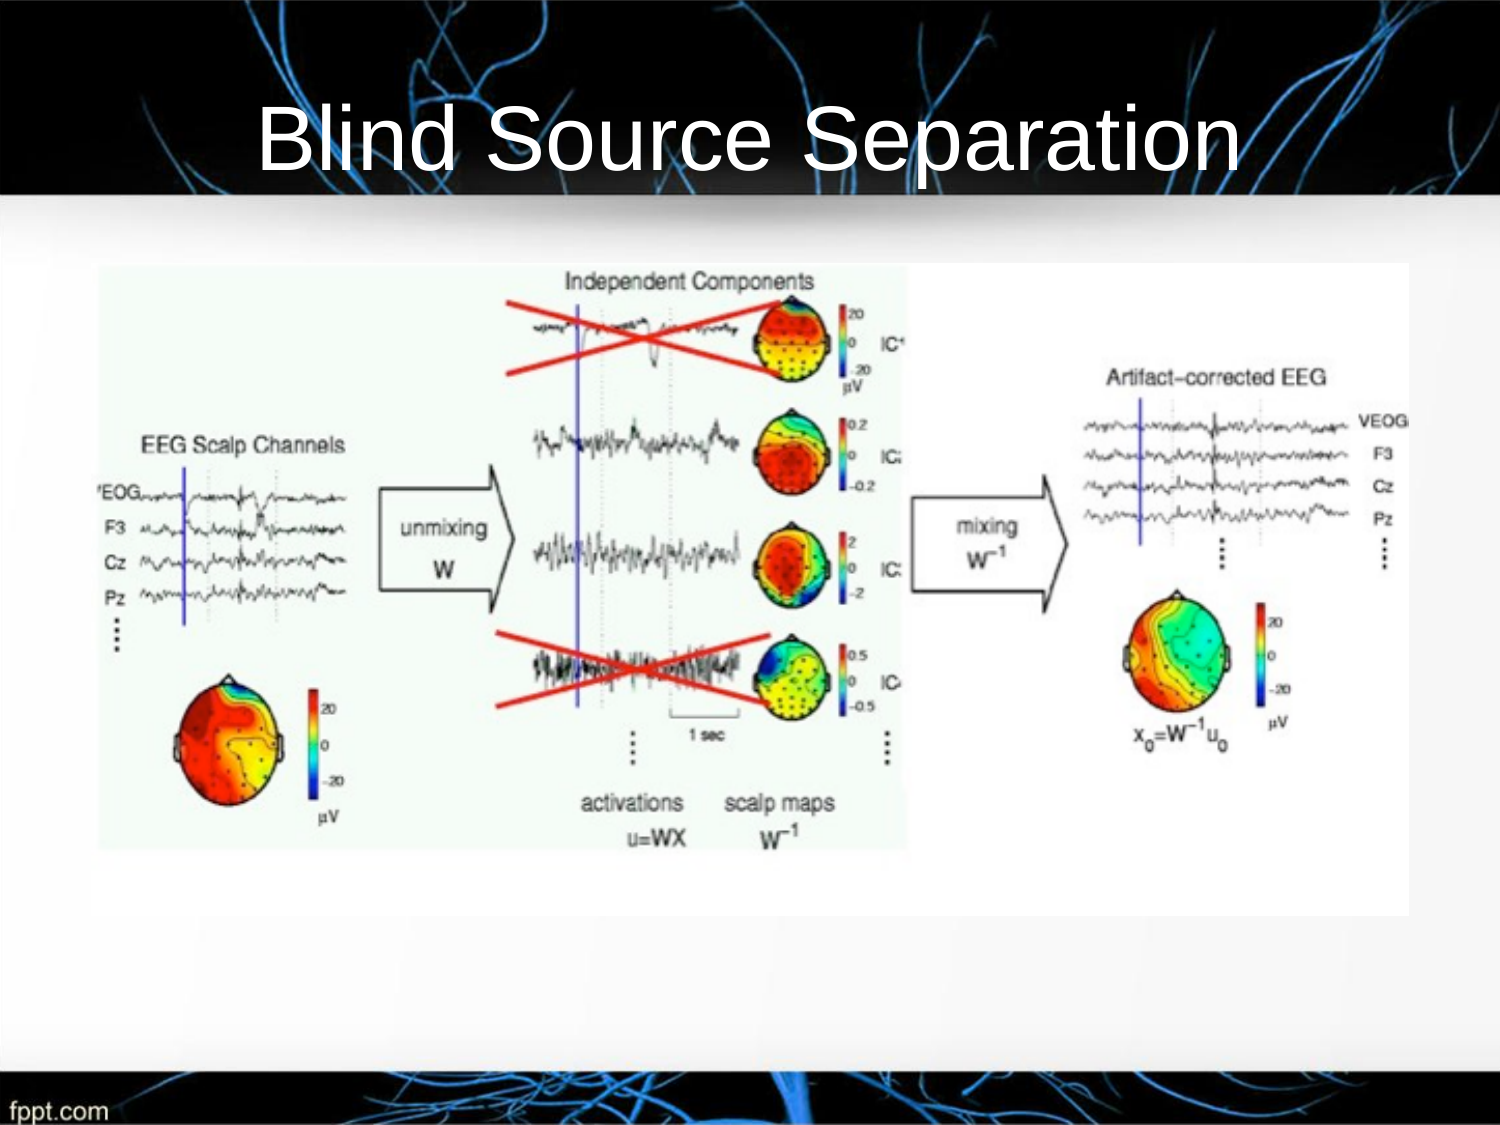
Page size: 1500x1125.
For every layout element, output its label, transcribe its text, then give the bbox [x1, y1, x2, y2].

picture [0, 0, 1500, 1125]
title Blind Source Separation [75, 45, 1425, 233]
